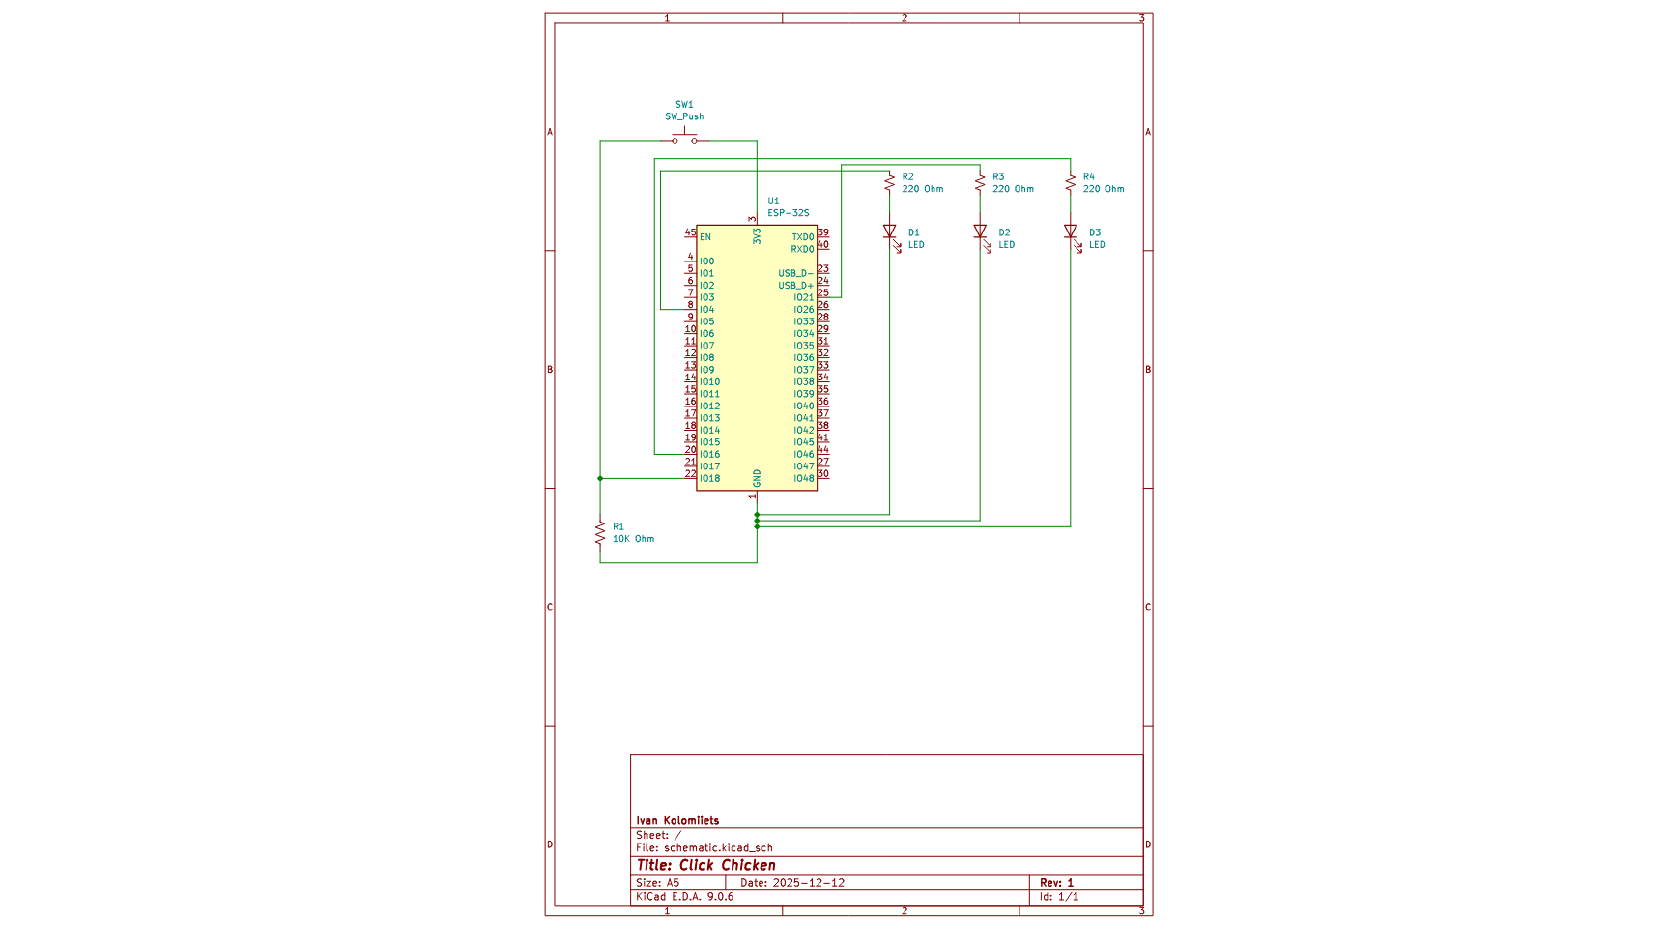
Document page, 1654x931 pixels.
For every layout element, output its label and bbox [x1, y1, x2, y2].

picture [532, 0, 1163, 931]
